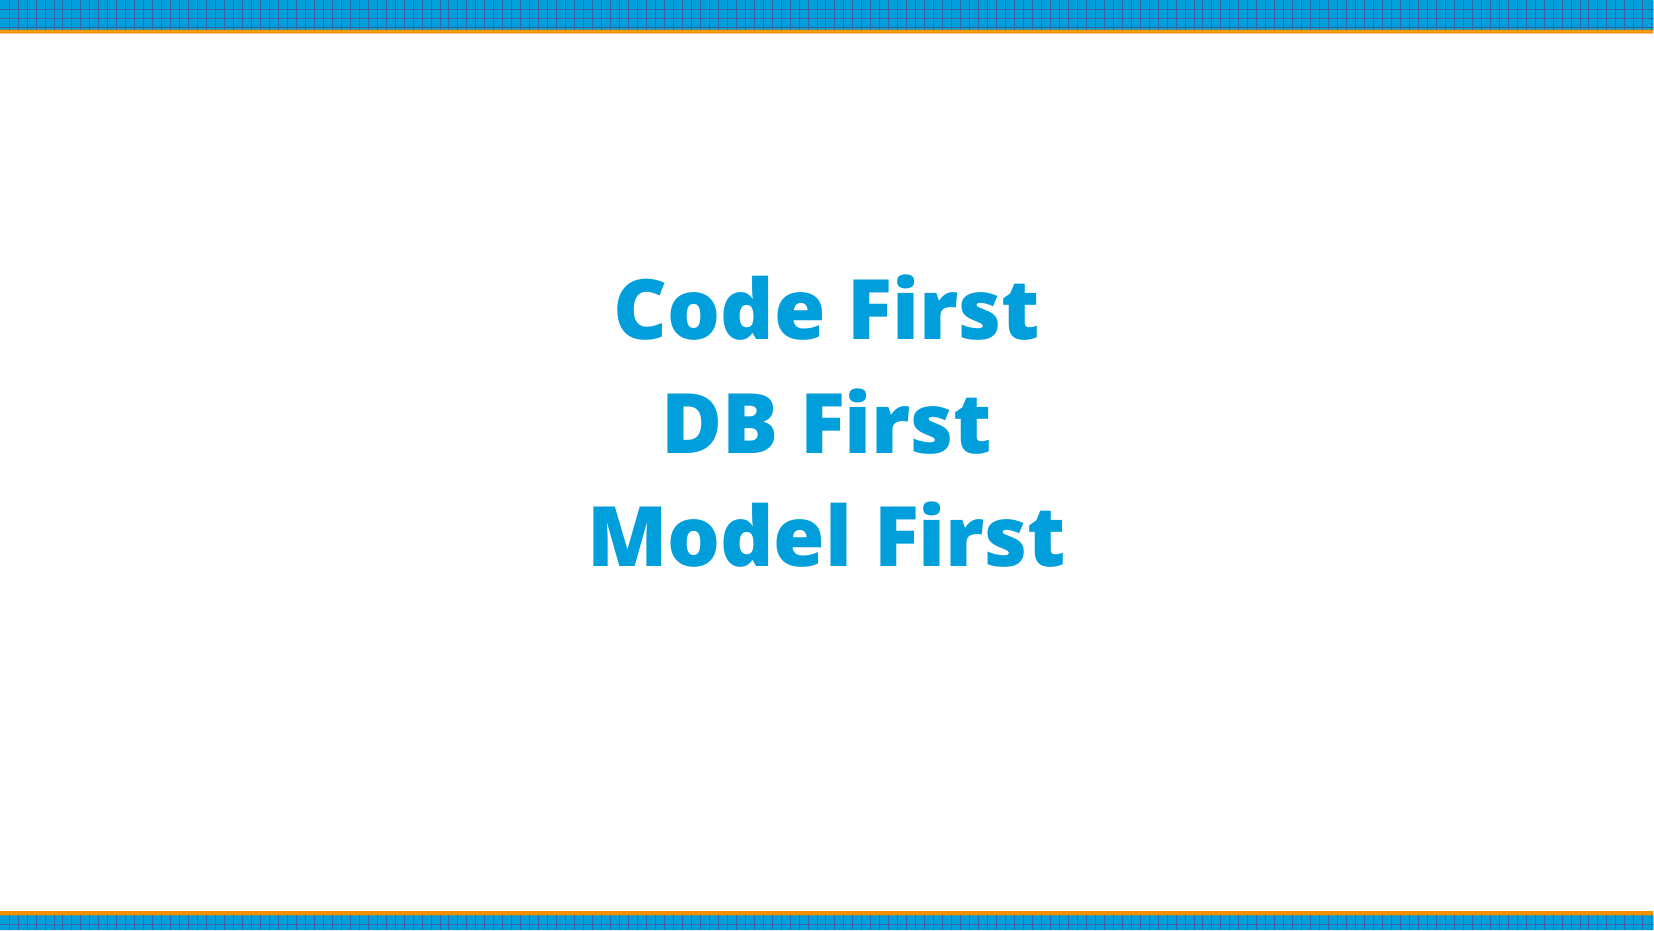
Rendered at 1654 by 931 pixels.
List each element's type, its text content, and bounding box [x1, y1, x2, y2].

subtitle Code First DB First Model First [88, 44, 1565, 798]
